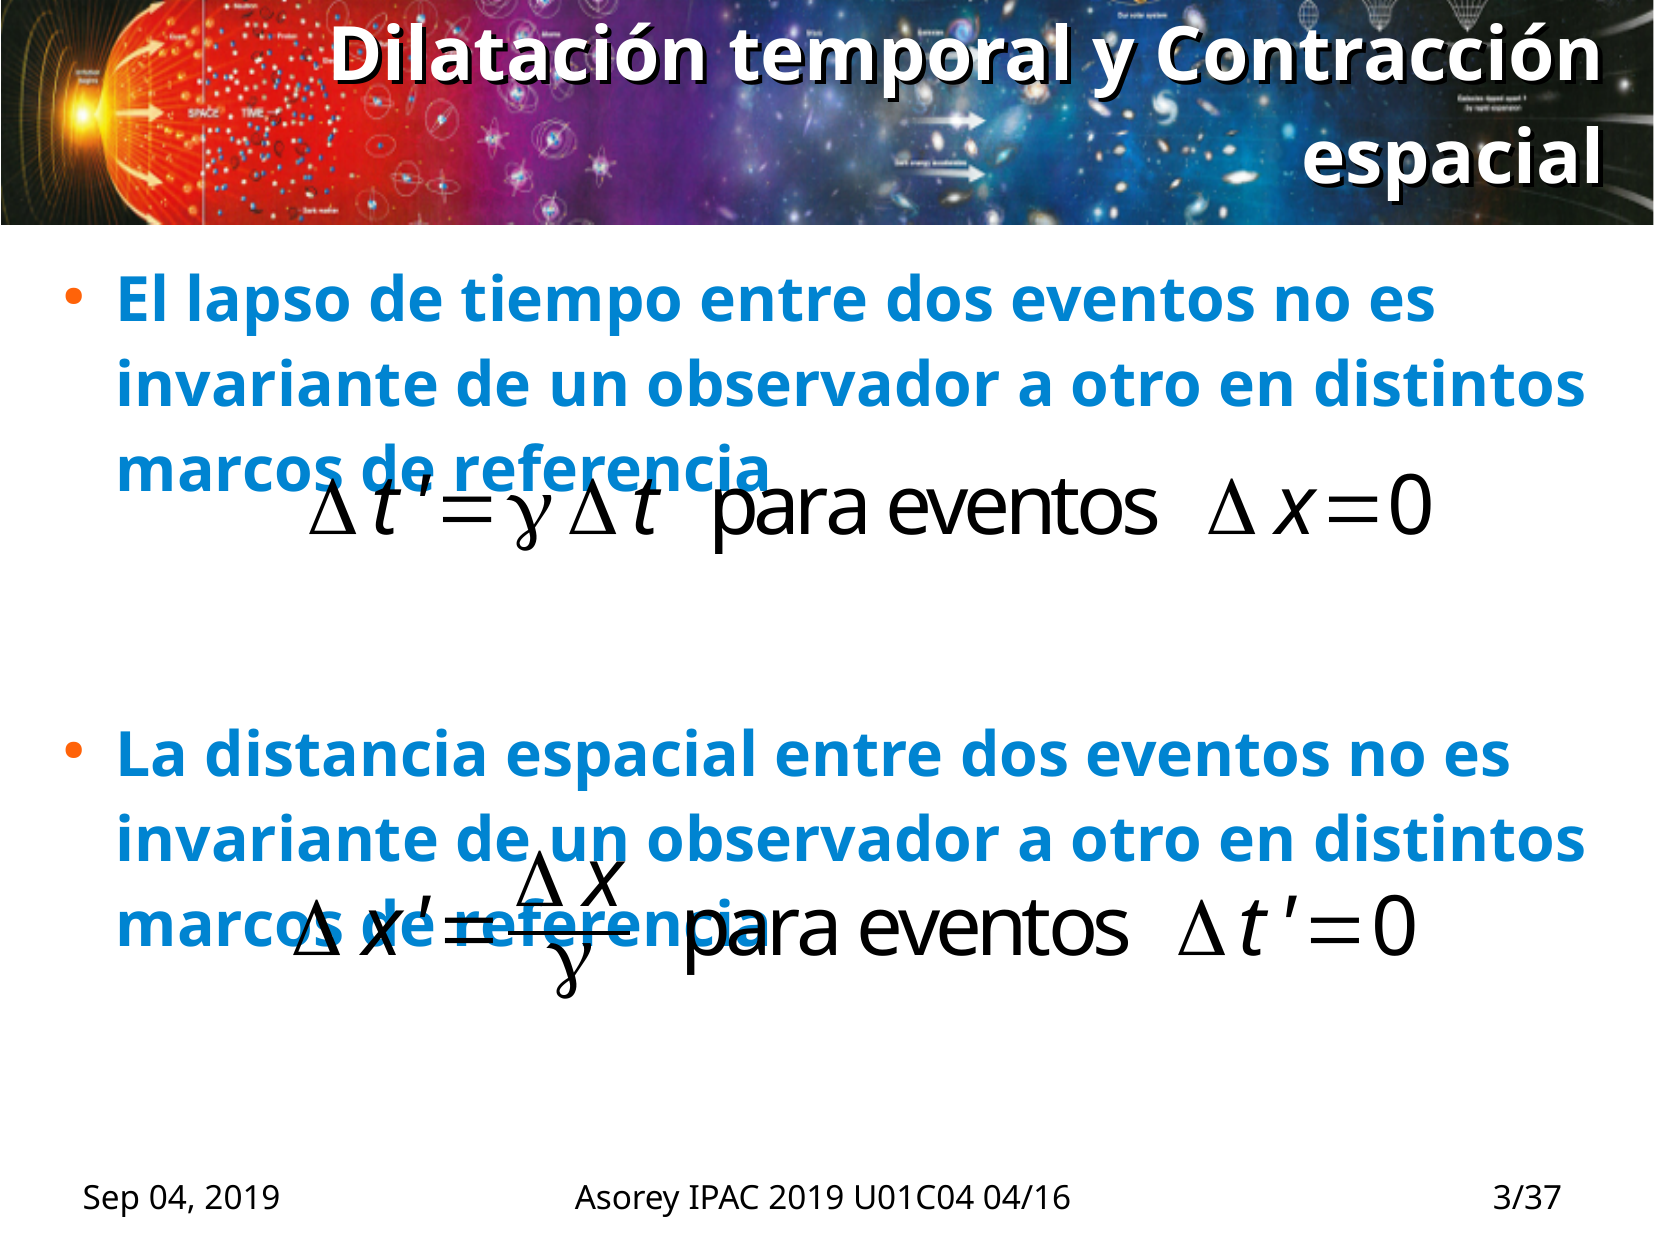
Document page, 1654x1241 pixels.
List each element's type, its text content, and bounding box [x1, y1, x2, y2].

picture [1, 0, 1654, 225]
title Dilatación temporal y Contracción espacial [45, 15, 1606, 191]
list El lapso de tiempo entre dos eventos no es invariante de un observador a otro en distintos marcos de referencia La distancia espacial entre dos eventos no es invariante de un observador a otro en distintos marcos de referencia [45, 255, 1654, 1156]
chart [300, 453, 1454, 556]
chart [284, 825, 1436, 1003]
